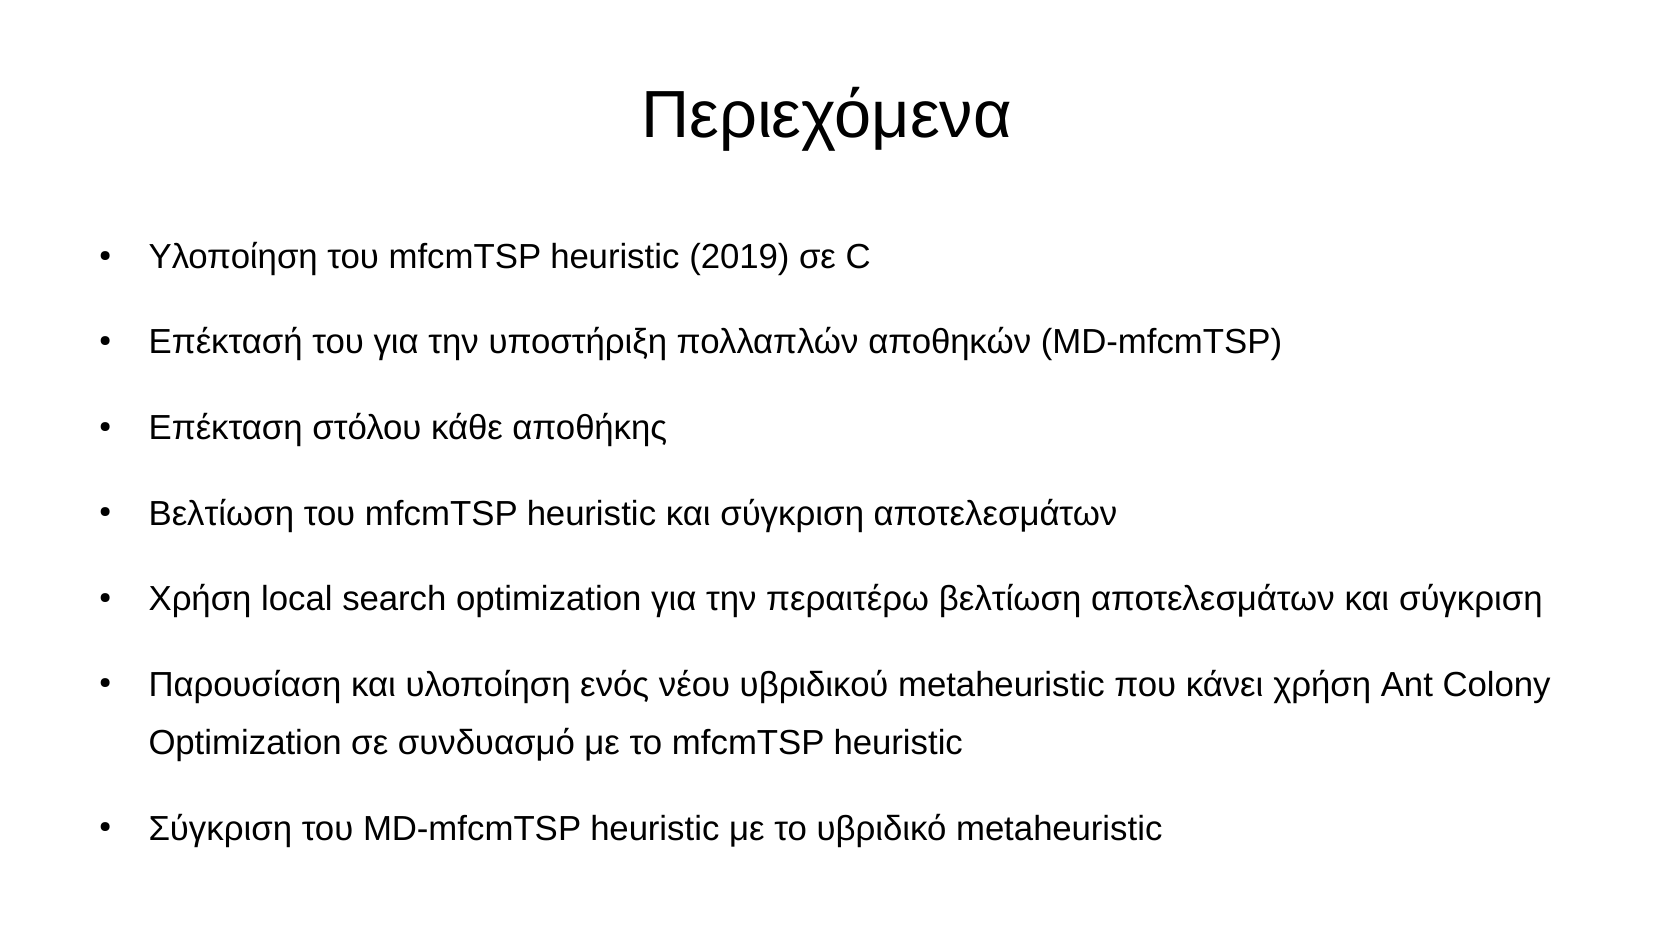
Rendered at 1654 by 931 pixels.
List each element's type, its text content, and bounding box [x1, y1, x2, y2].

title Περιεχόμενα [82, 37, 1571, 193]
list Υλοποίηση του mfcmTSP heuristic (2019) σε C Επέκτασή του για την υποστήριξη πολλαπλών αποθηκών (MD-mfcmTSP) Επέκταση στόλου κάθε αποθήκης Βελτίωση του mfcmTSP heuristic και σύγκριση αποτελεσμάτων Χρήση local search optimization για την περαιτέρω βελτίωση αποτελεσμάτων και σύγκριση Παρουσίαση και υλοποίηση ενός νέου υβριδικού metaheuristic που κάνει χρήση Ant Colony Optimization σε συνδυασμό με το mfcmTSP heuristic Σύγκριση του MD-mfcmTSP heuristic με το υβριδικό metaheuristic [82, 217, 1571, 901]
